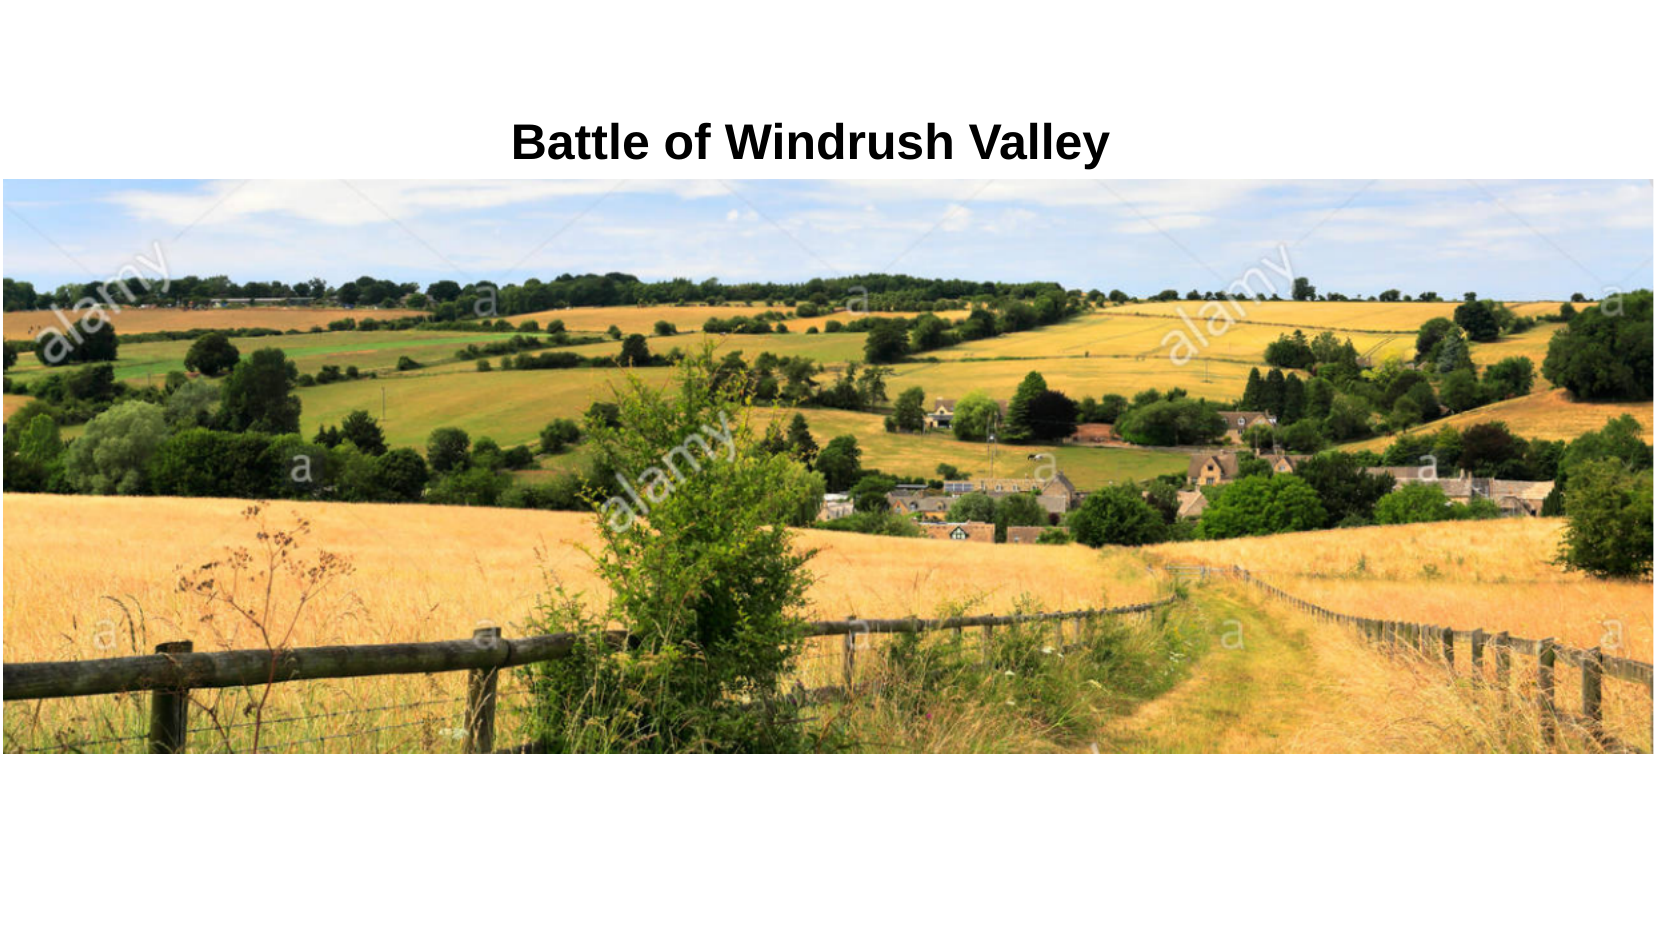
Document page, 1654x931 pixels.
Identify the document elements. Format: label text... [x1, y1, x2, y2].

picture [3, 179, 1654, 755]
text_box Battle of Windrush Valley [496, 106, 1134, 178]
